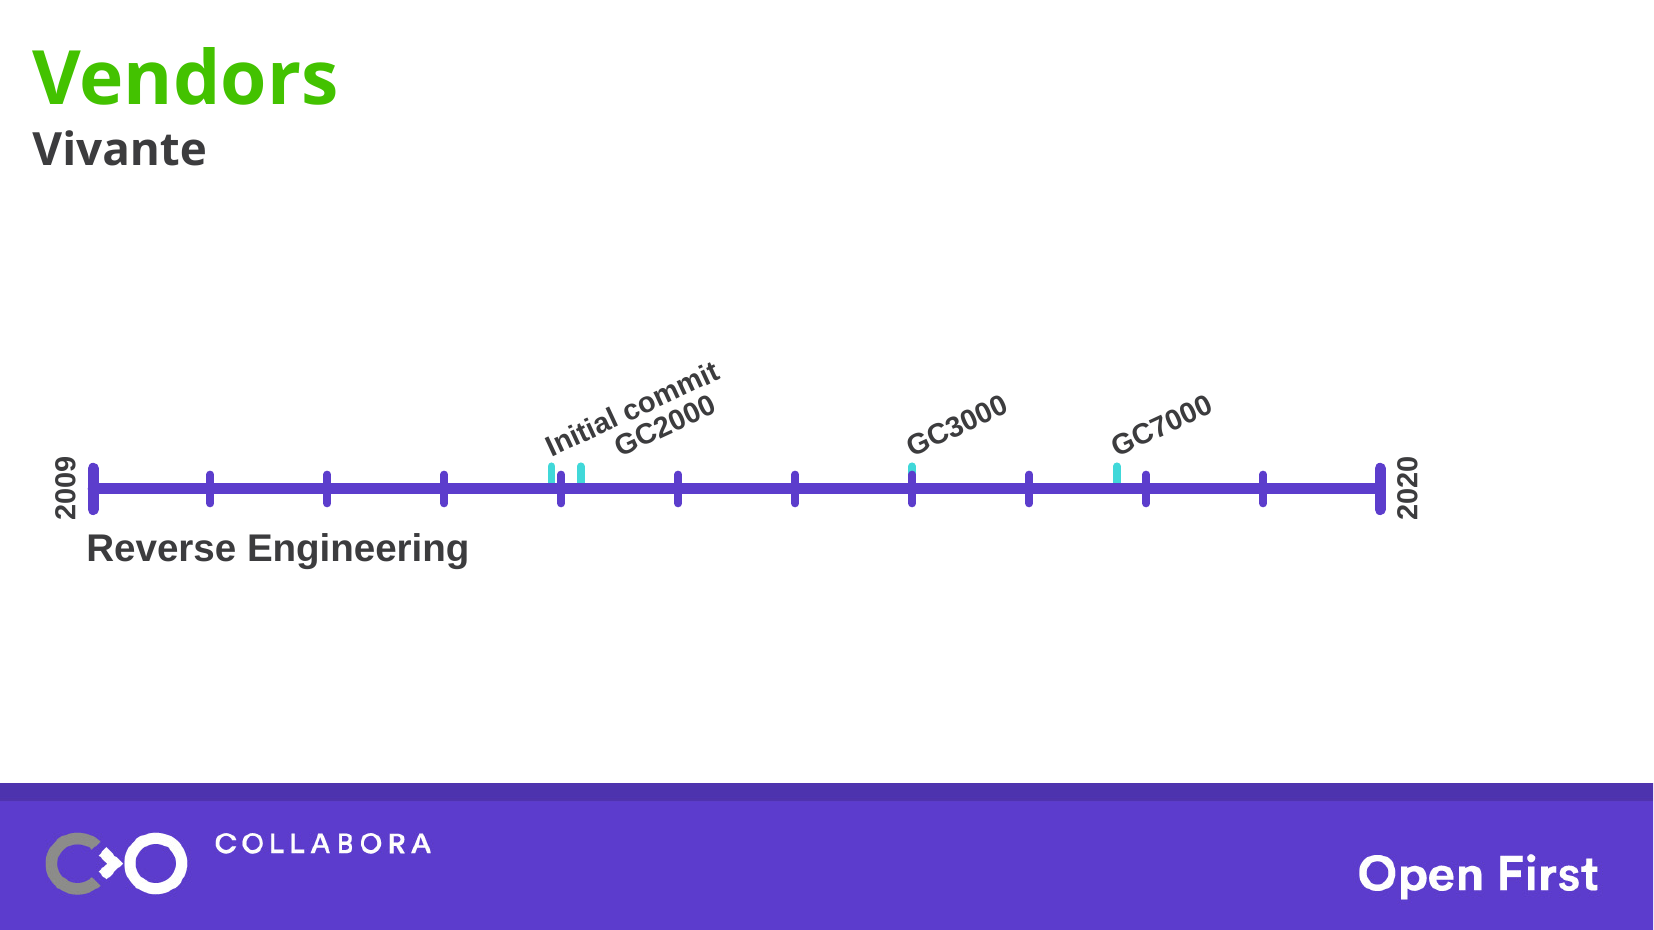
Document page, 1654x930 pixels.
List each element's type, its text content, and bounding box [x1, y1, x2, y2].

title Vendors Vivante [32, 29, 1605, 193]
picture [0, 0, 1654, 930]
